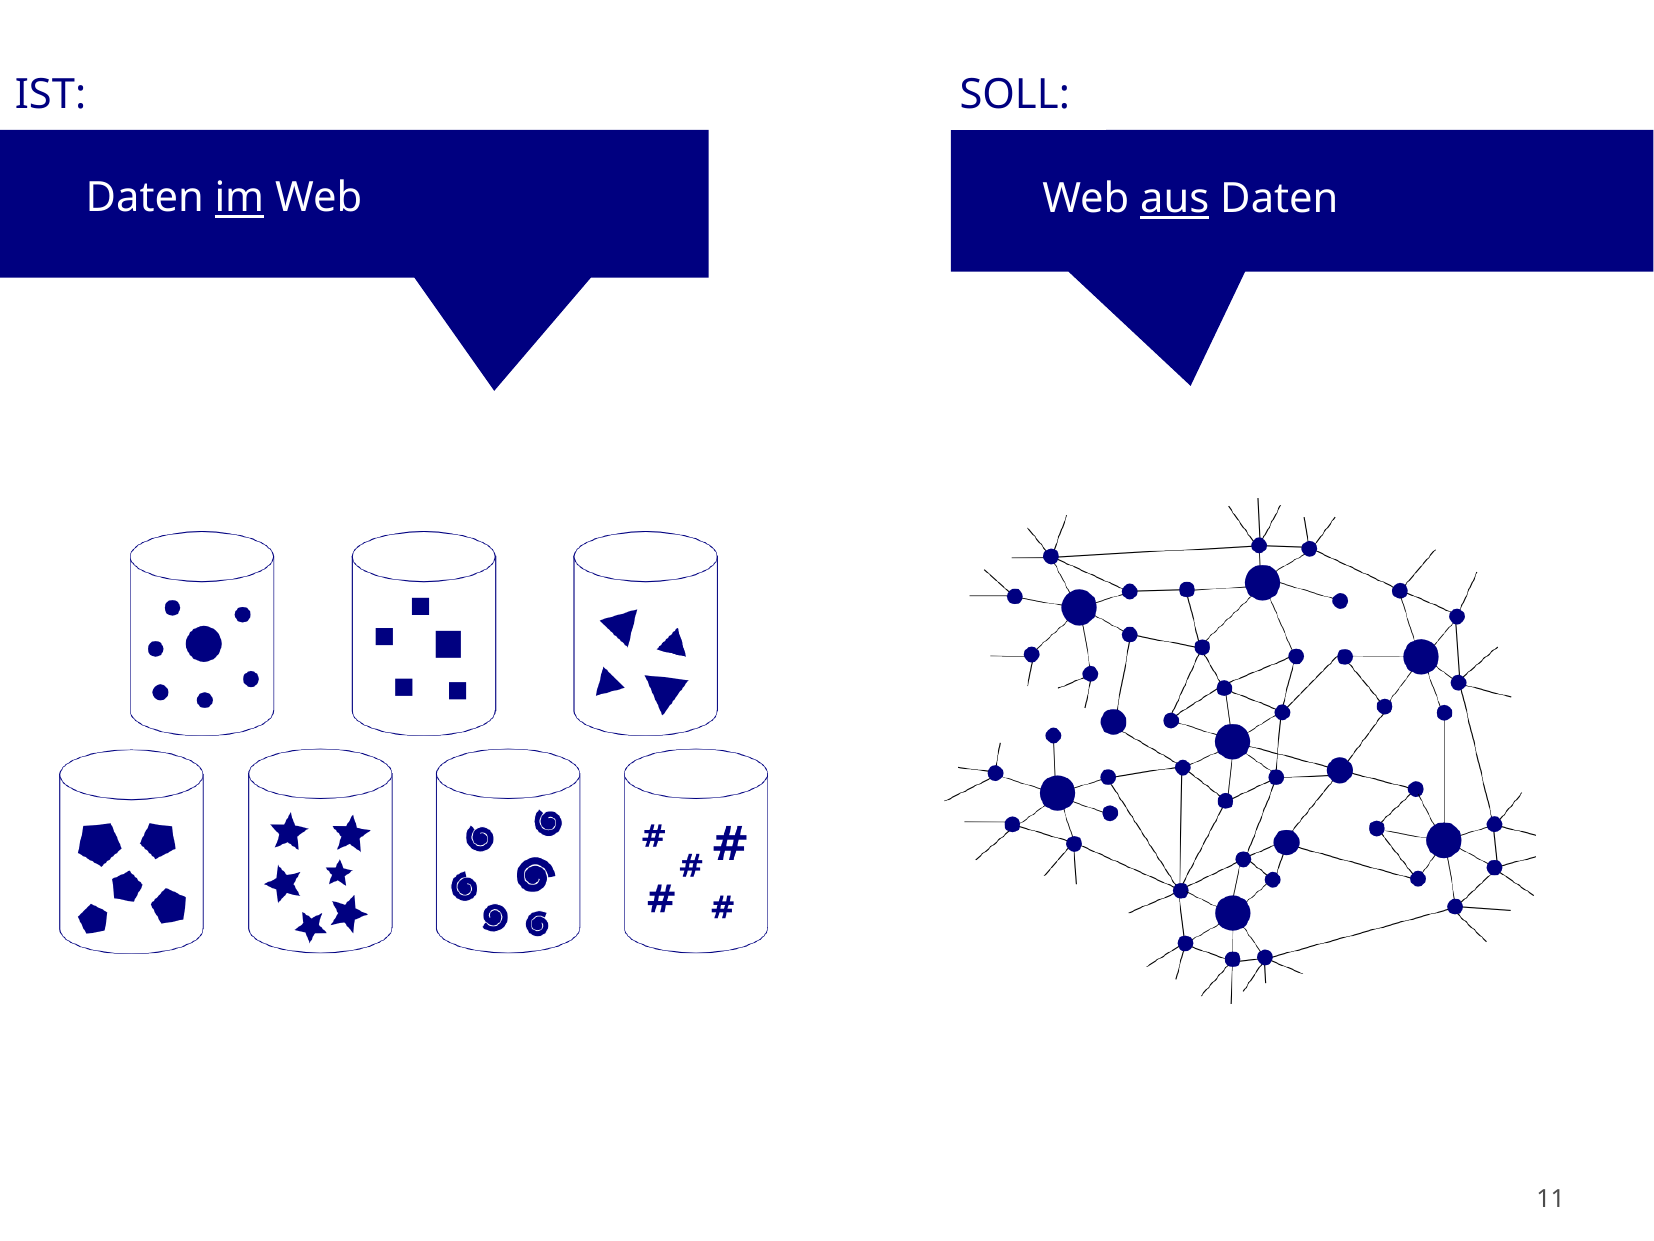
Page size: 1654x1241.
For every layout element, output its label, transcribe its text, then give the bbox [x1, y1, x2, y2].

text_box Web aus Daten [1027, 160, 1530, 237]
picture [59, 531, 768, 954]
text_box SOLL: [944, 56, 1106, 130]
text_box [0, 129, 709, 391]
text_box [950, 129, 1654, 386]
picture [944, 498, 1536, 1004]
text_box Daten im Web [70, 159, 573, 233]
text_box IST: [0, 56, 123, 130]
